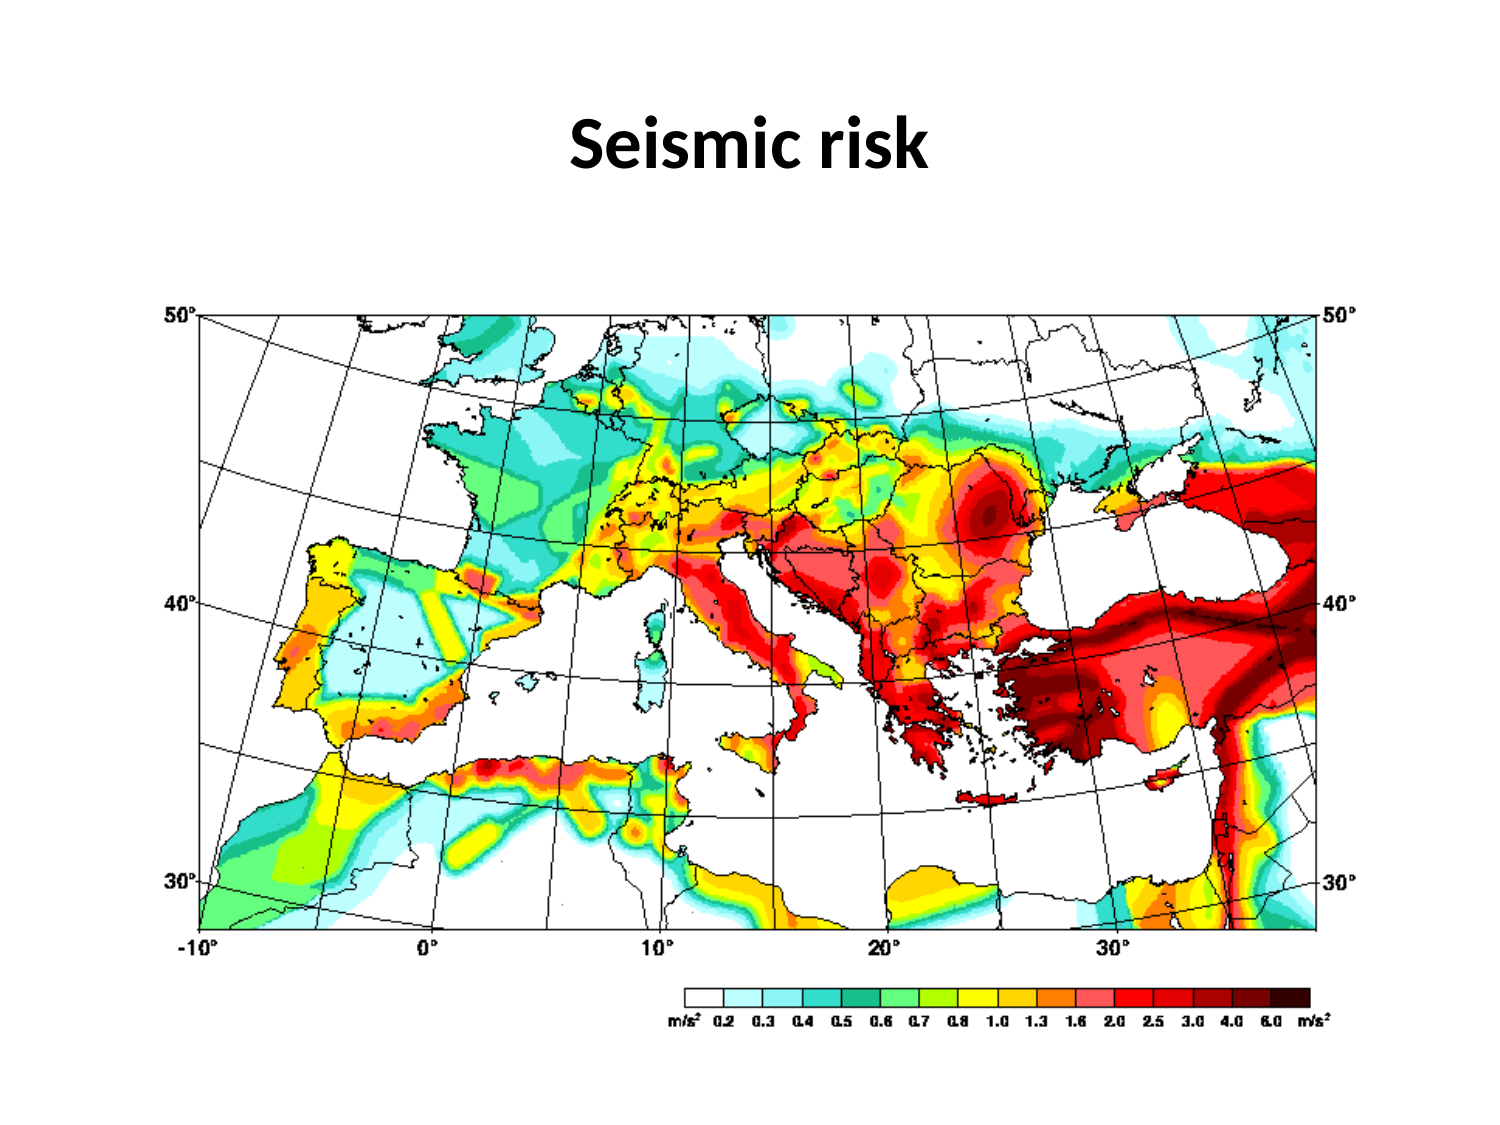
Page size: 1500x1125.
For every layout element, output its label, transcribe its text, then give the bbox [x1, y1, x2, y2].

picture [112, 183, 1418, 1106]
text_box Seismic risk [74, 45, 1425, 233]
